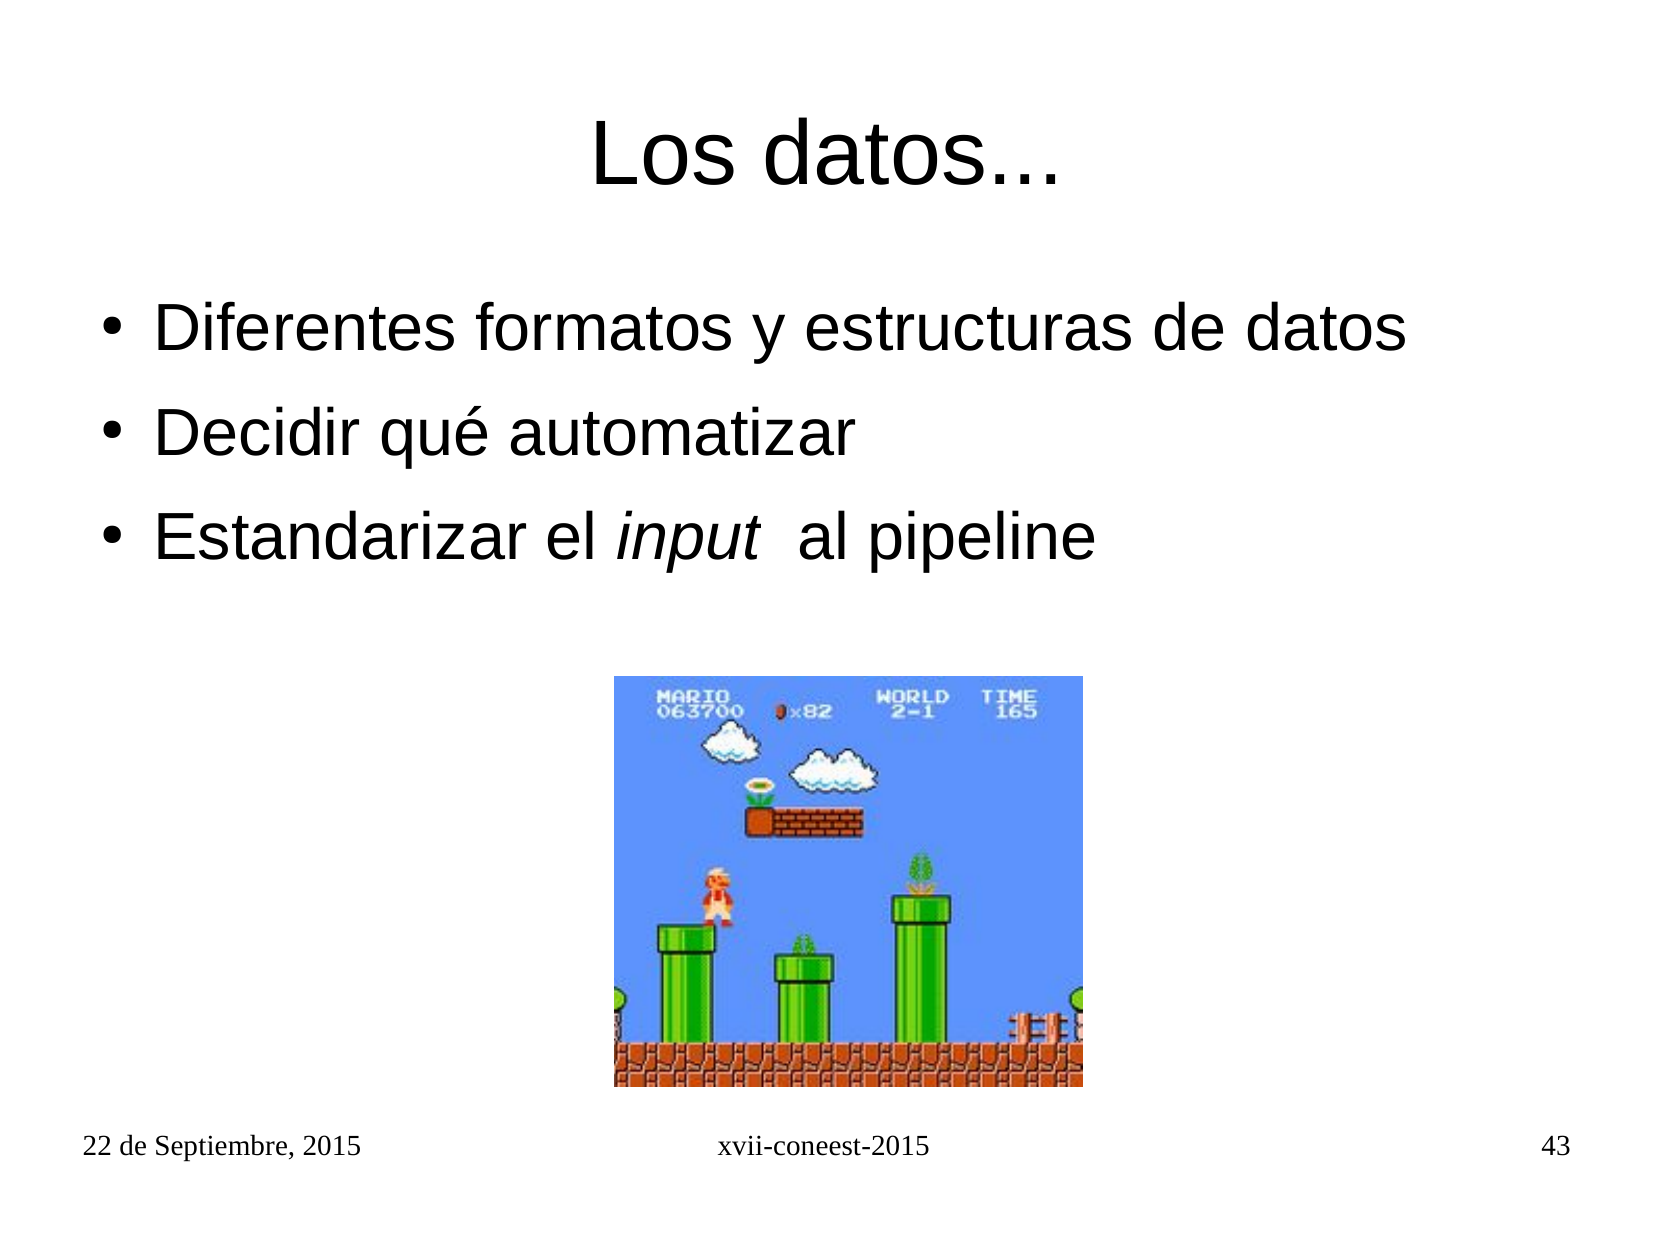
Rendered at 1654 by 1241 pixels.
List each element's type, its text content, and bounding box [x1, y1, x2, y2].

title Los datos... [82, 49, 1571, 257]
picture [614, 676, 1083, 1087]
list Diferentes formatos y estructuras de datos Decidir qué automatizar Estandarizar el input al pipeline [82, 290, 1571, 1010]
